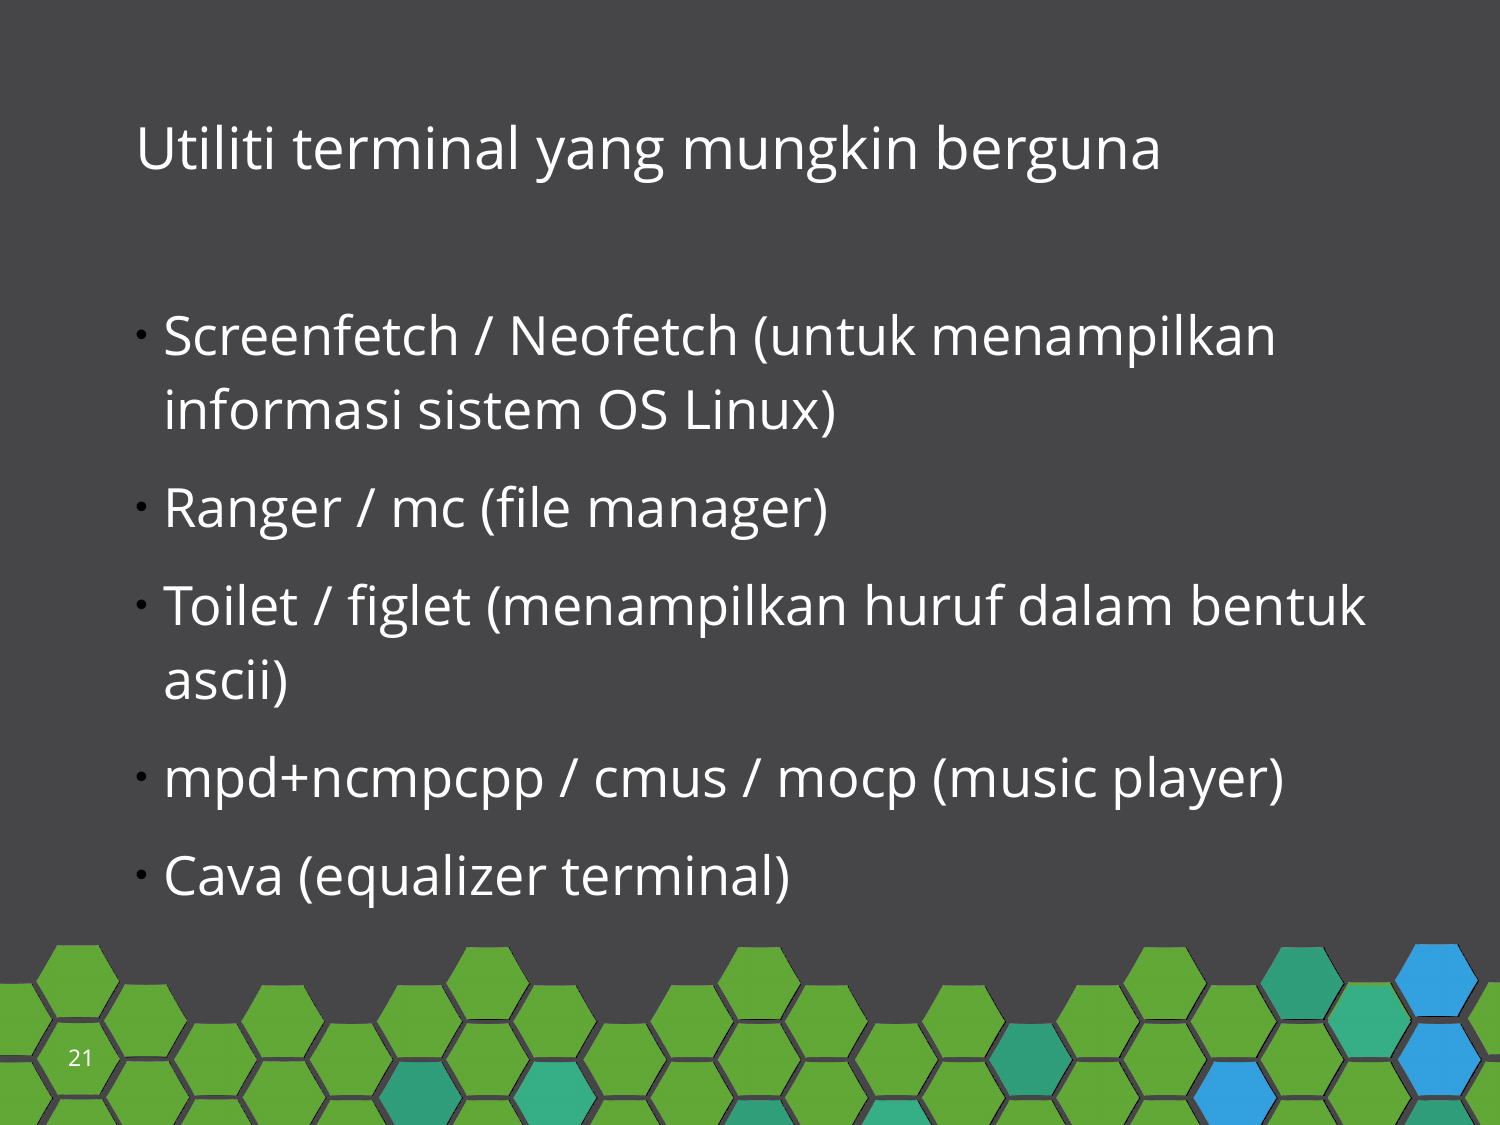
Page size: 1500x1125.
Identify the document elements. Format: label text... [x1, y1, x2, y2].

list Screenfetch / Neofetch (untuk menampilkan informasi sistem OS Linux) Ranger / mc (file manager) Toilet / figlet (menampilkan huruf dalam bentuk ascii) mpd+ncmpcpp / cmus / mocp (music player) Cava (equalizer terminal) [135, 297, 1372, 951]
title Utiliti terminal yang mungkin berguna [135, 65, 1372, 228]
picture [0, 944, 1500, 1125]
